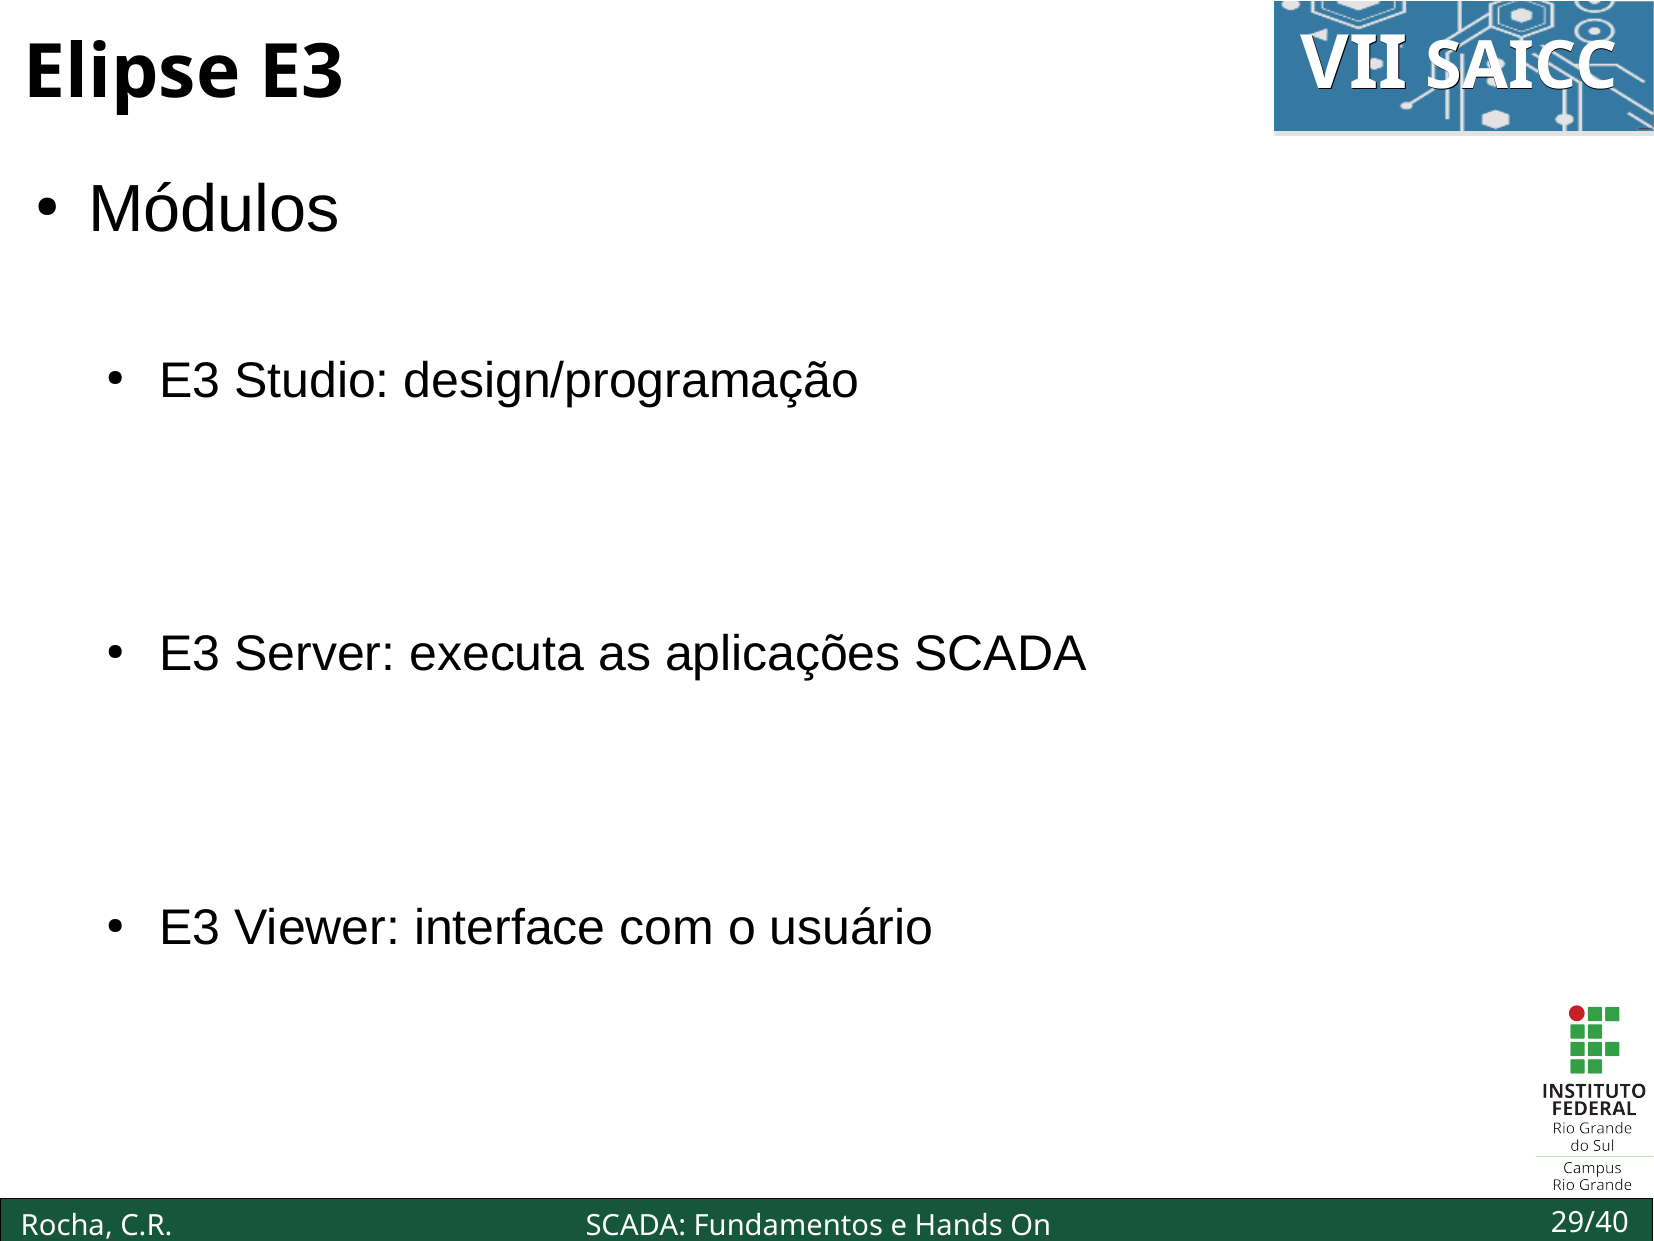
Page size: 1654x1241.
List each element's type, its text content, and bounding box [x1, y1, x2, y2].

list Módulos E3 Studio: design/programação E3 Server: executa as aplicações SCADA E3 Viewer: interface com o usuário [17, 171, 1625, 1117]
title Elipse E3 [23, 23, 1247, 113]
picture [1274, 1, 1654, 131]
picture [1535, 1003, 1654, 1194]
